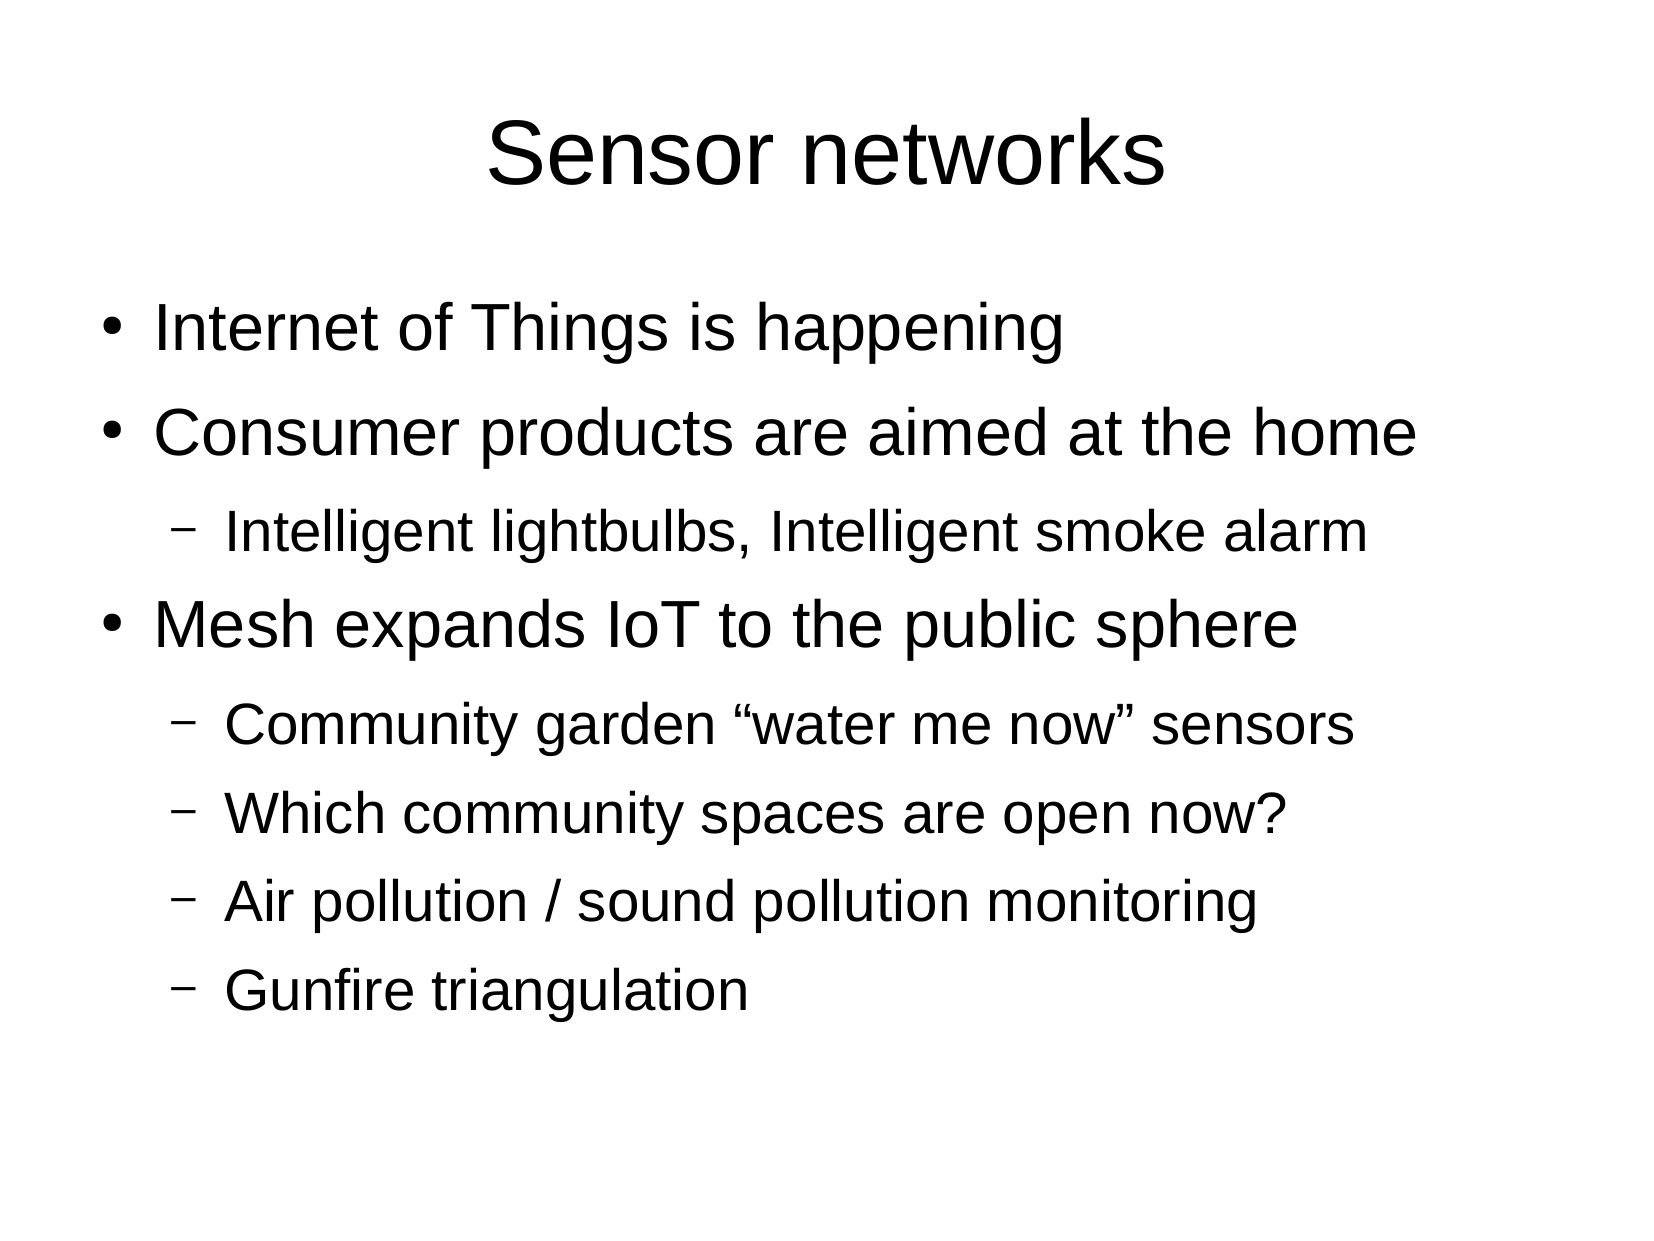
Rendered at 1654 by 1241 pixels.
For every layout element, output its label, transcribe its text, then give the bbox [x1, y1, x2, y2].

title Sensor networks [82, 49, 1571, 257]
list Internet of Things is happening Consumer products are aimed at the home Intelligent lightbulbs, Intelligent smoke alarm Mesh expands IoT to the public sphere Community garden “water me now” sensors Which community spaces are open now? Air pollution / sound pollution monitoring Gunfire triangulation [82, 290, 1571, 1156]
